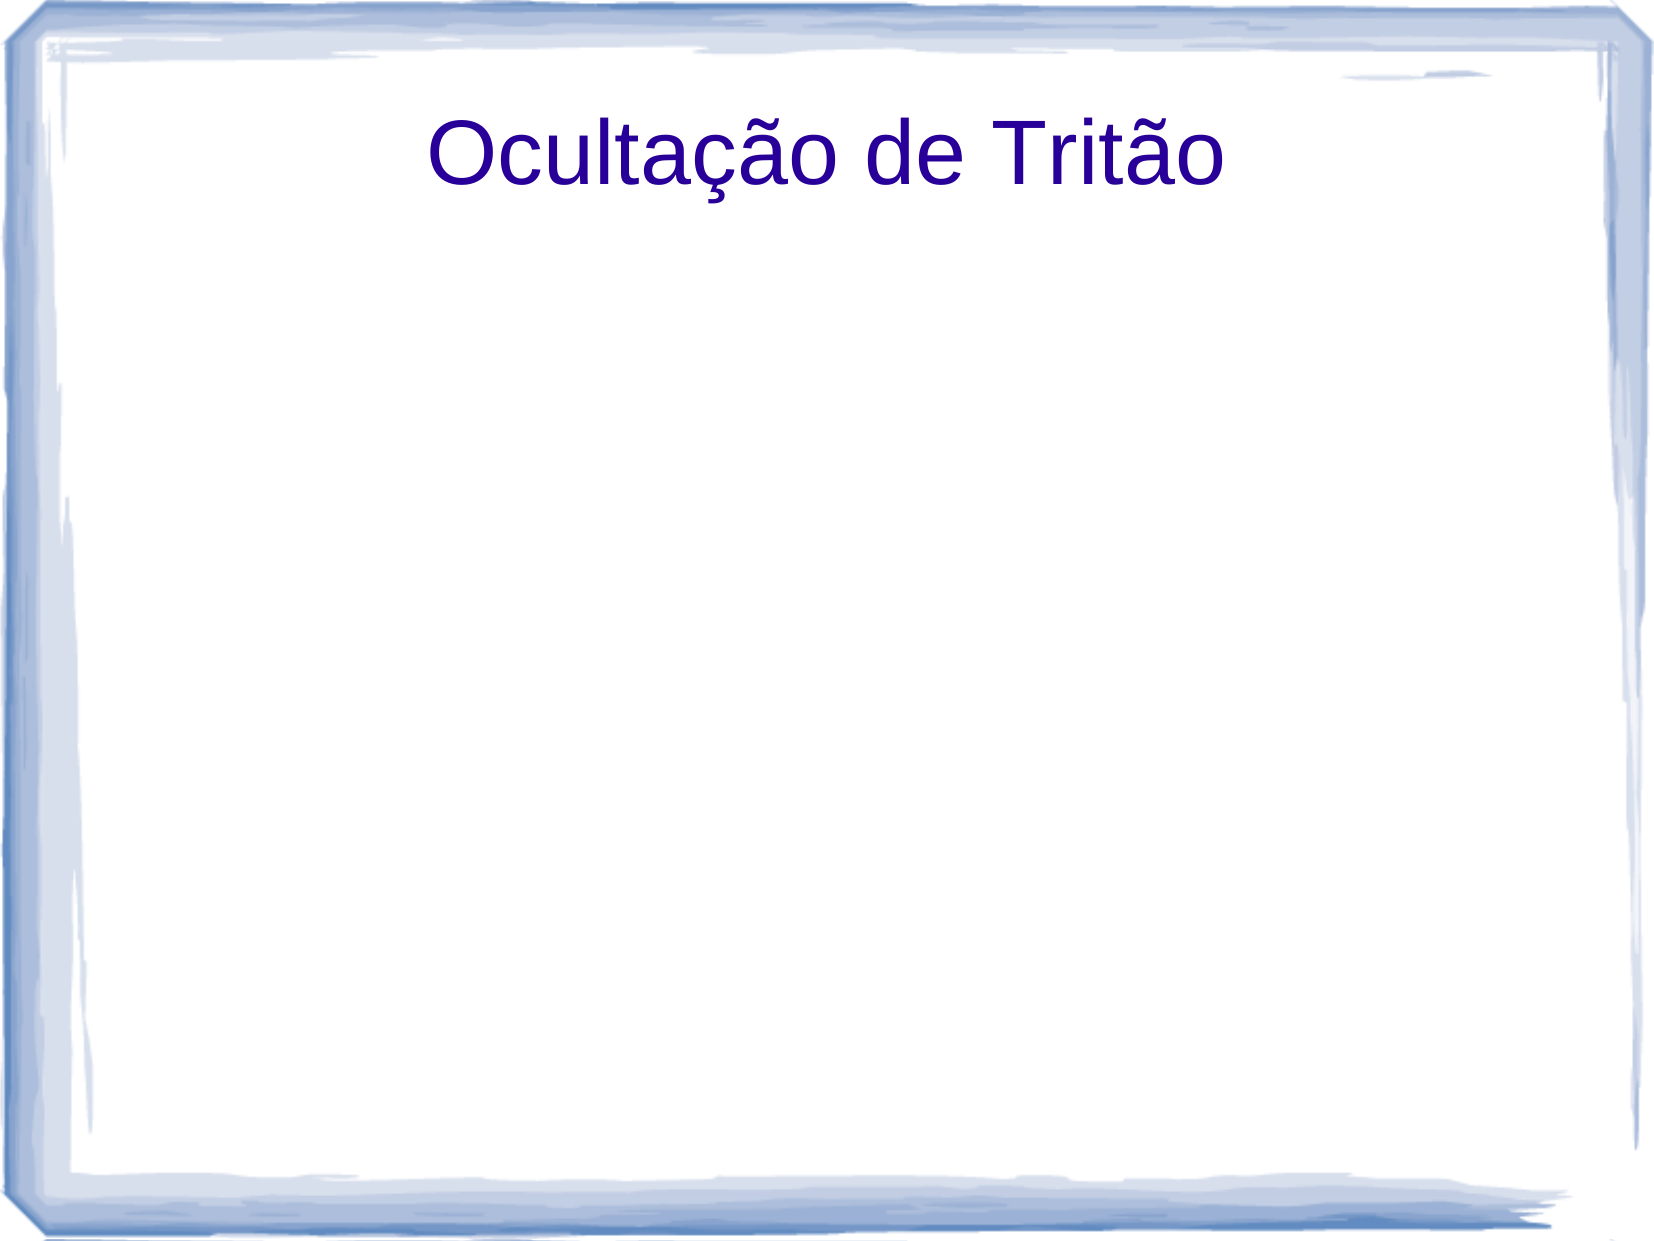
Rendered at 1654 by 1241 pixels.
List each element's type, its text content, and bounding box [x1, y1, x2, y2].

picture [0, 0, 1654, 1241]
title Ocultação de Tritão [82, 49, 1571, 257]
